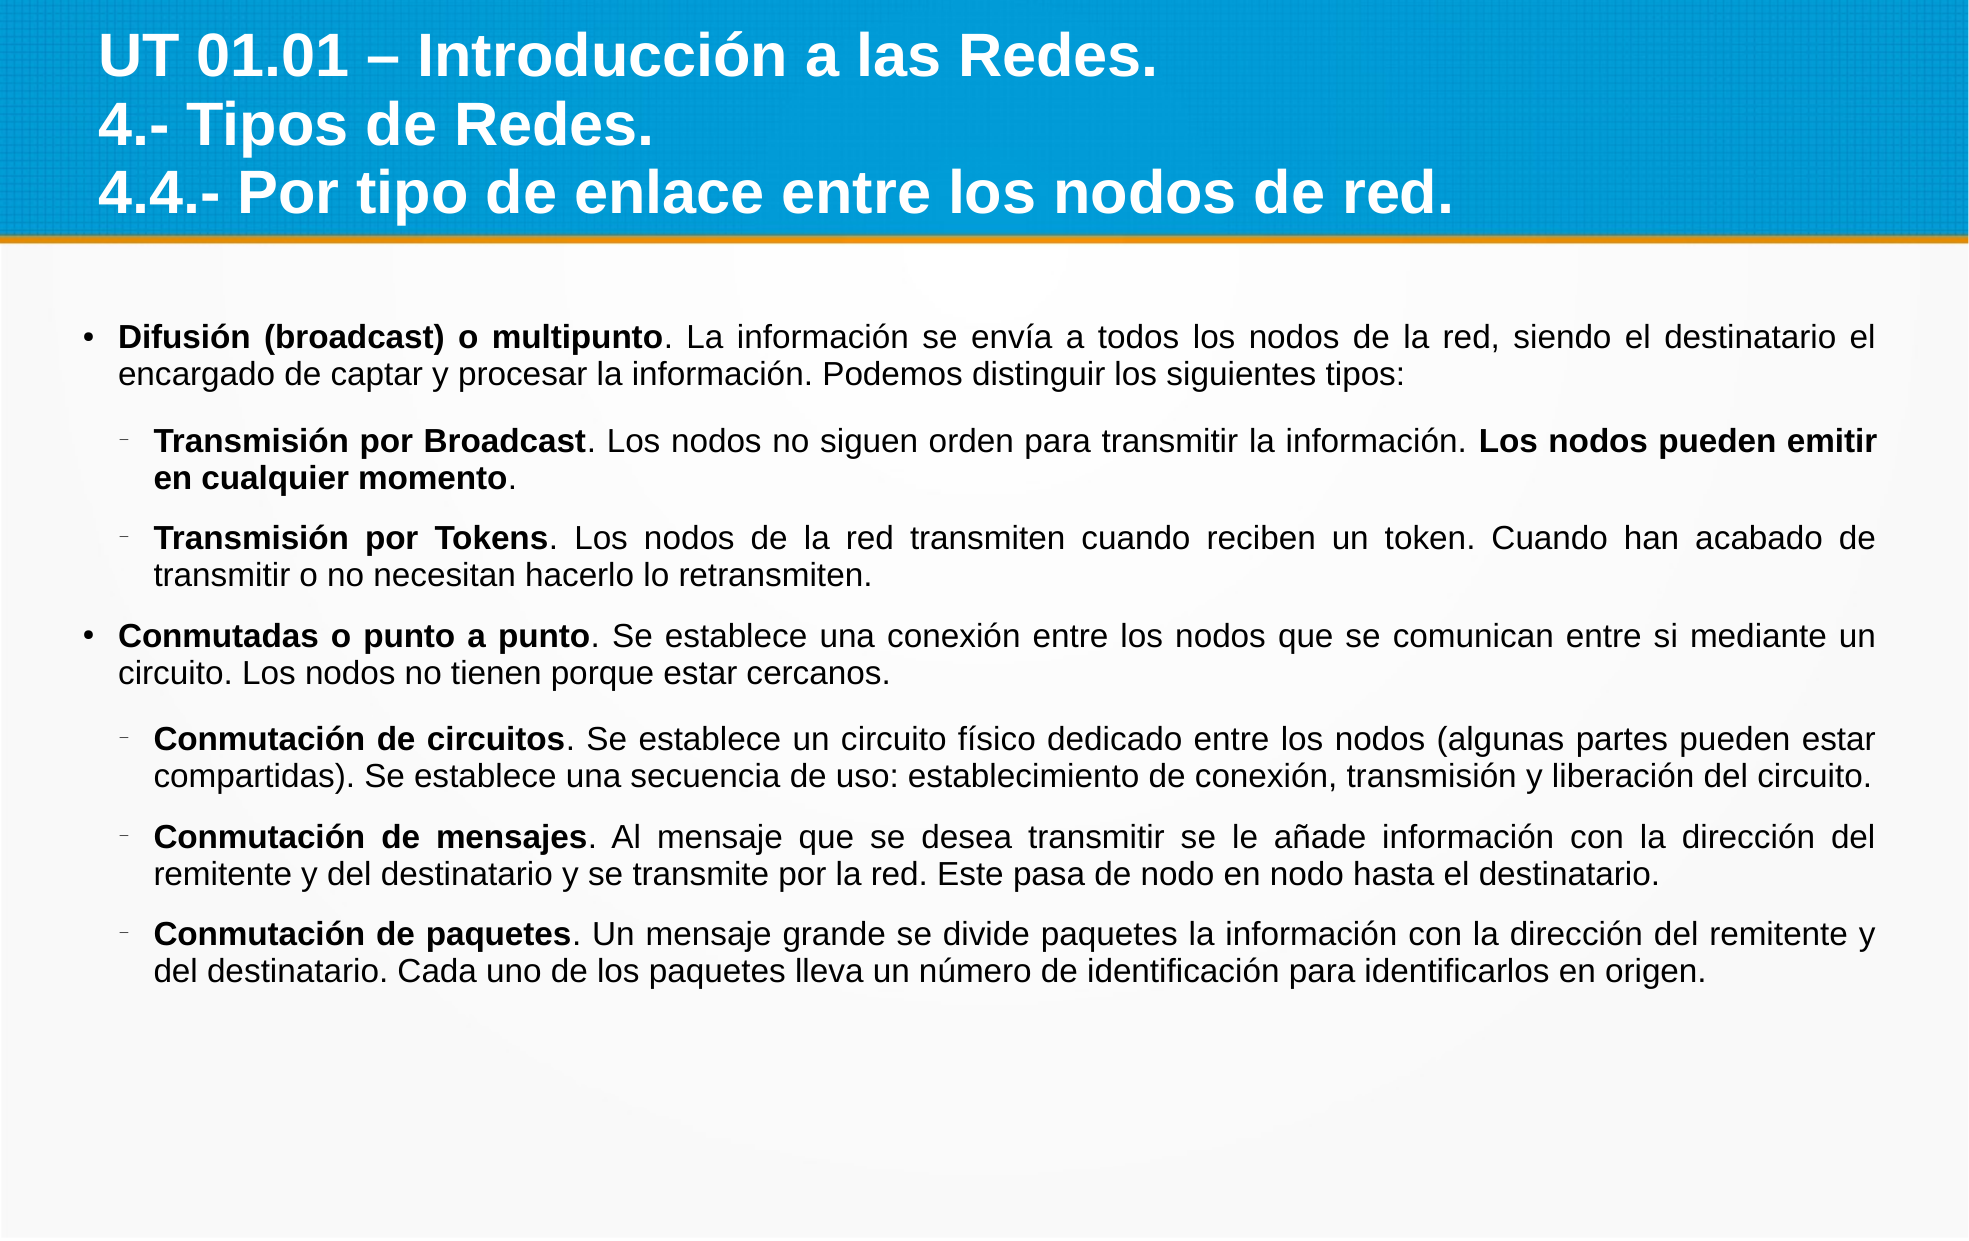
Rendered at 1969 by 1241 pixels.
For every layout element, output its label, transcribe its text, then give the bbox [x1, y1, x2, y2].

list Difusión (broadcast) o multipunto. La información se envía a todos los nodos de la red, siendo el destinatario el encargado de captar y procesar la información. Podemos distinguir los siguientes tipos: Transmisión por Broadcast. Los nodos no siguen orden para transmitir la información. Los nodos pueden emitir en cualquier momento. Transmisión por Tokens. Los nodos de la red transmiten cuando reciben un token. Cuando han acabado de transmitir o no necesitan hacerlo lo retransmiten. Conmutadas o punto a punto. Se establece una conexión entre los nodos que se comunican entre si mediante un circuito. Los nodos no tienen porque estar cercanos. Conmutación de circuitos. Se establece un circuito físico dedicado entre los nodos (algunas partes pueden estar compartidas). Se establece una secuencia de uso: establecimiento de conexión, transmisión y liberación del circuito. Conmutación de mensajes. Al mensaje que se desea transmitir se le añade información con la dirección del remitente y del destinatario y se transmite por la red. Este pasa de nodo en nodo hasta el destinatario. Conmutación de paquetes. Un mensaje grande se divide paquetes la información con la dirección del remitente y del destinatario. Cada uno de los paquetes lleva un número de identificación para identificarlos en origen. [82, 318, 1878, 1123]
title UT 01.01 – Introducción a las Redes. 4.- Tipos de Redes. 4.4.- Por tipo de enlace entre los nodos de red. [98, 19, 1870, 227]
picture [0, 233, 1969, 1241]
